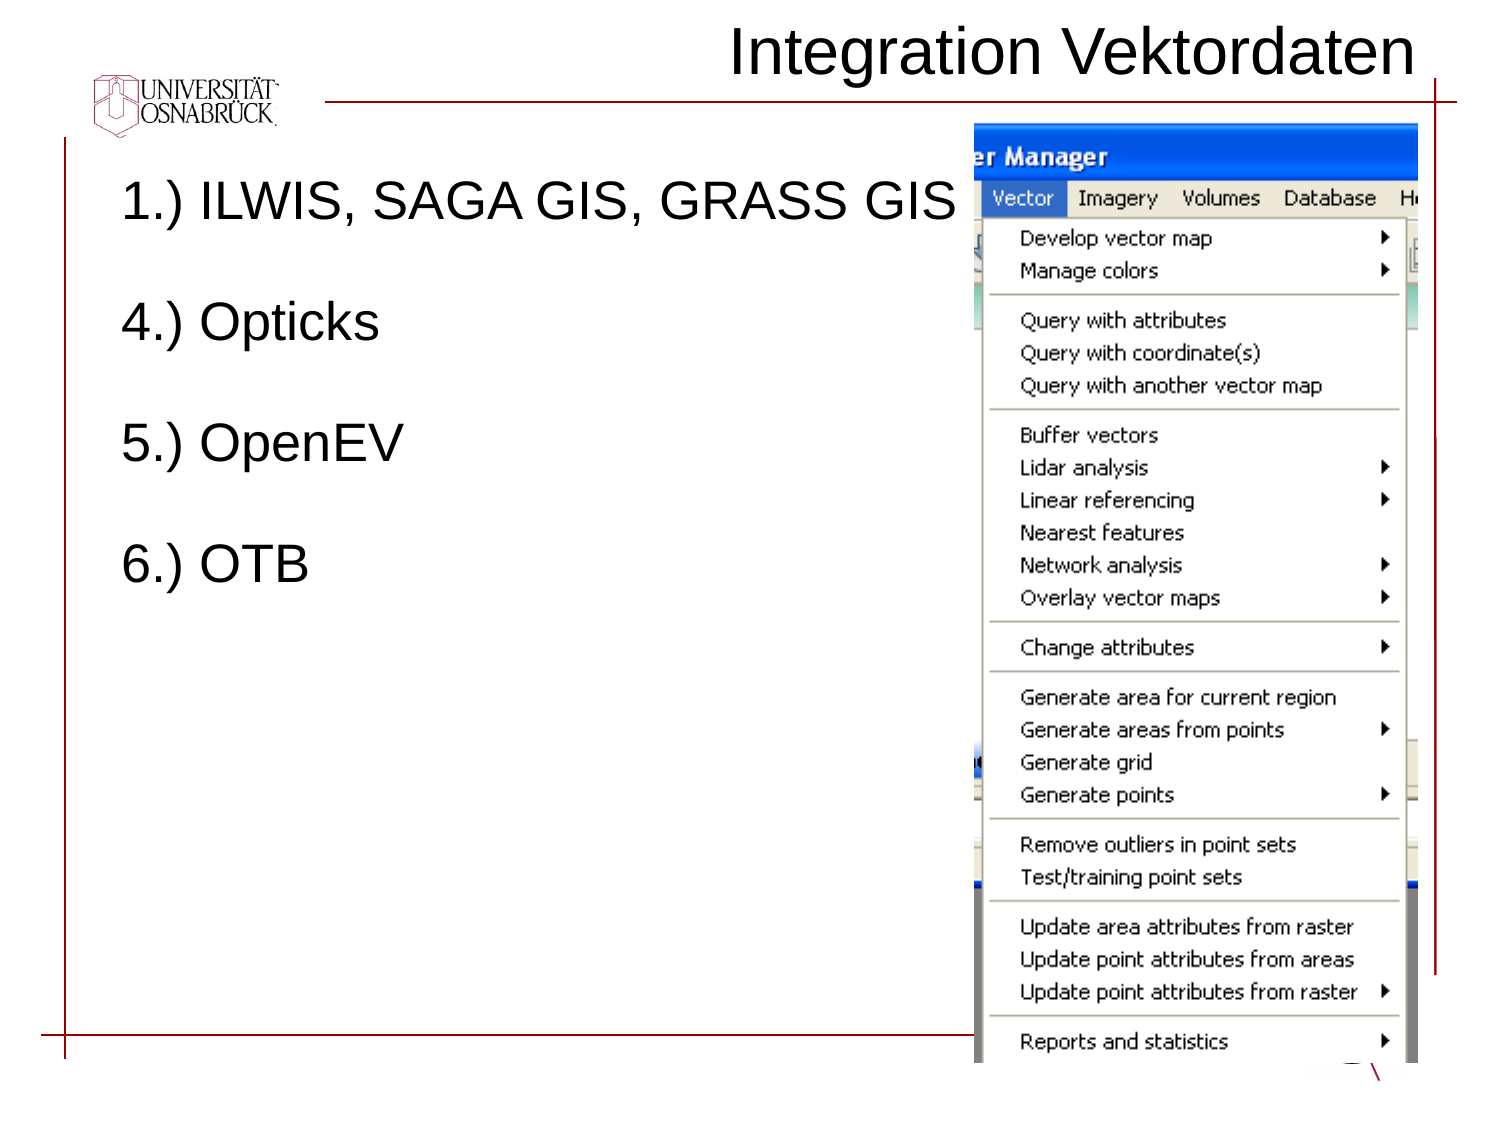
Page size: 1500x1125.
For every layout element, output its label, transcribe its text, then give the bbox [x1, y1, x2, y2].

title Integration Vektordaten [290, 13, 1418, 89]
subtitle 1.) ILWIS, SAGA GIS, GRASS GIS 4.) Opticks 5.) OpenEV 6.) OTB [1418, 170, 1447, 913]
picture [974, 118, 1418, 1081]
picture [93, 75, 279, 138]
subtitle 1.) ILWIS, SAGA GIS, GRASS GIS 4.) Opticks 5.) OpenEV 6.) OTB [96, 170, 974, 913]
